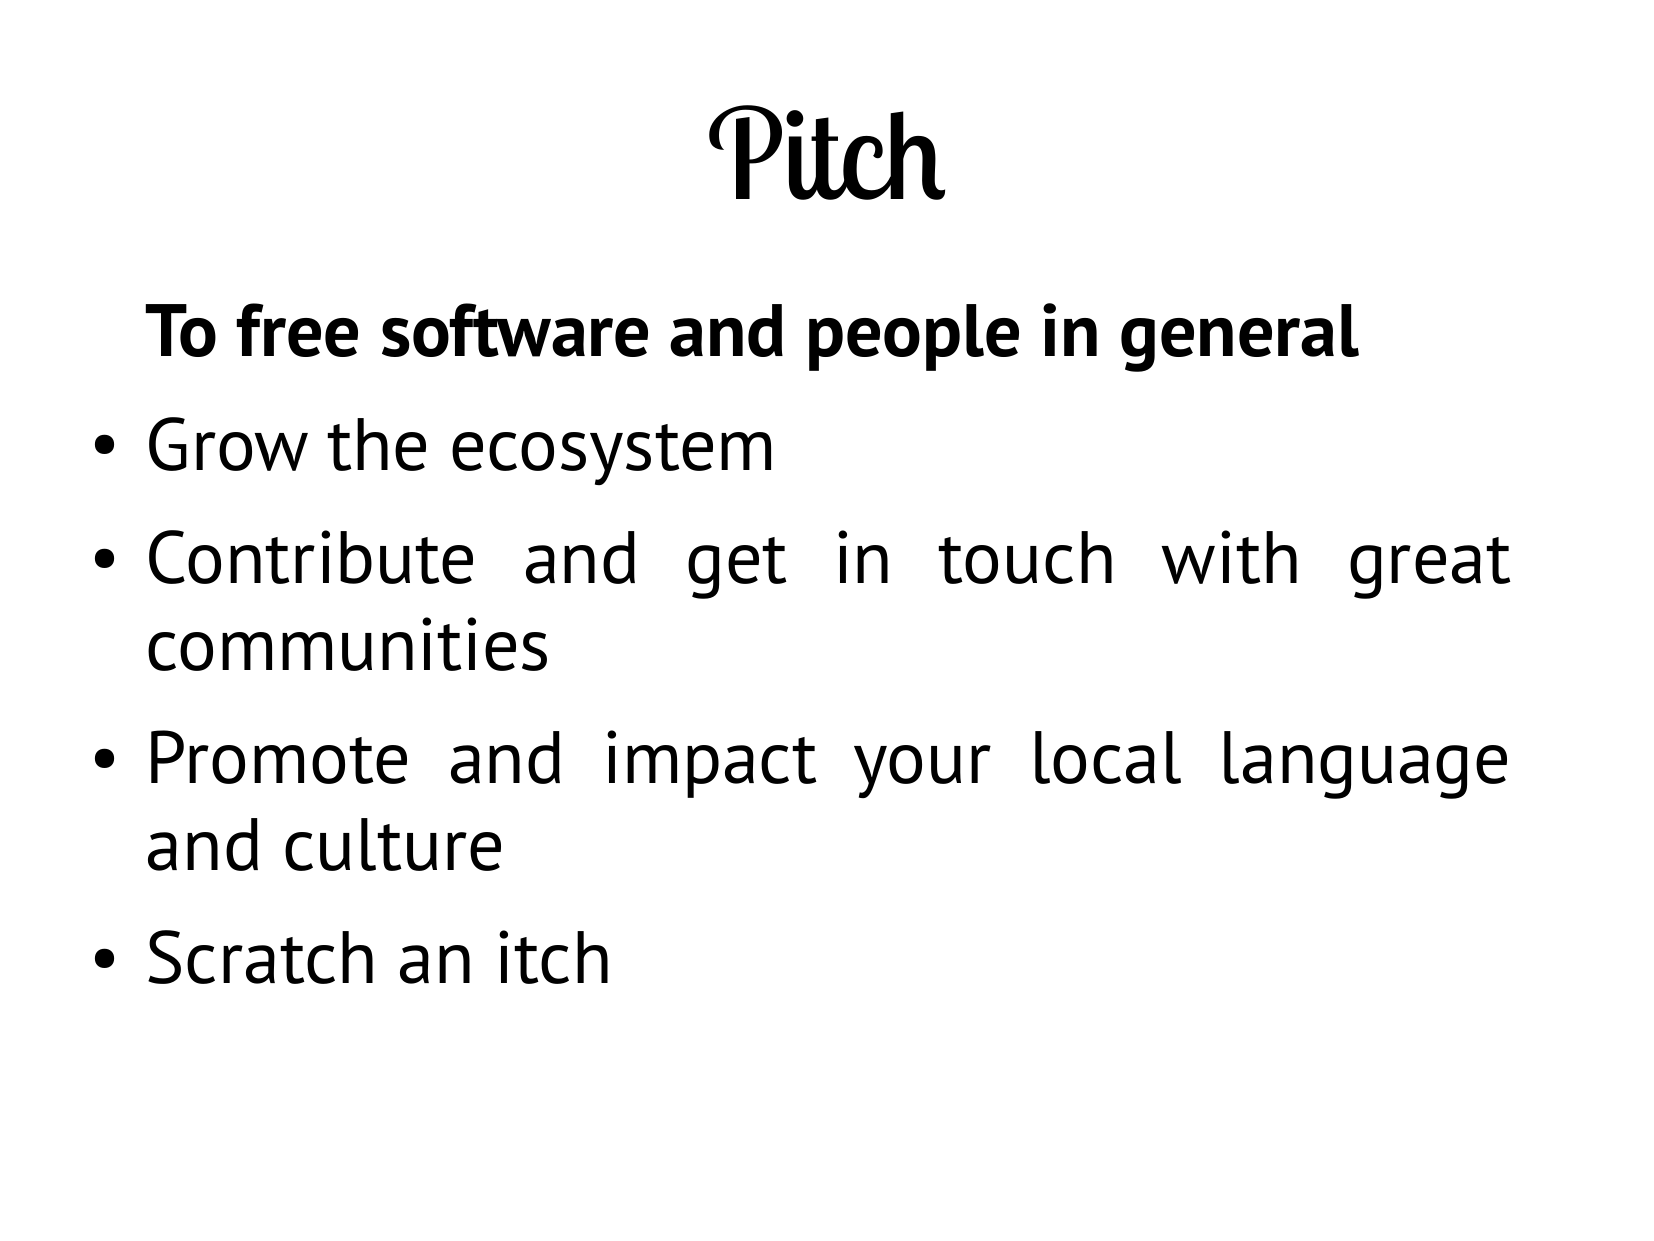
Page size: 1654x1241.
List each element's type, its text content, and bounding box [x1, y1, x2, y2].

list To free software and people in general Grow the ecosystem Contribute and get in touch with great communities Promote and impact your local language and culture Scratch an itch [82, 290, 1512, 1010]
title Pitch [82, 49, 1571, 257]
